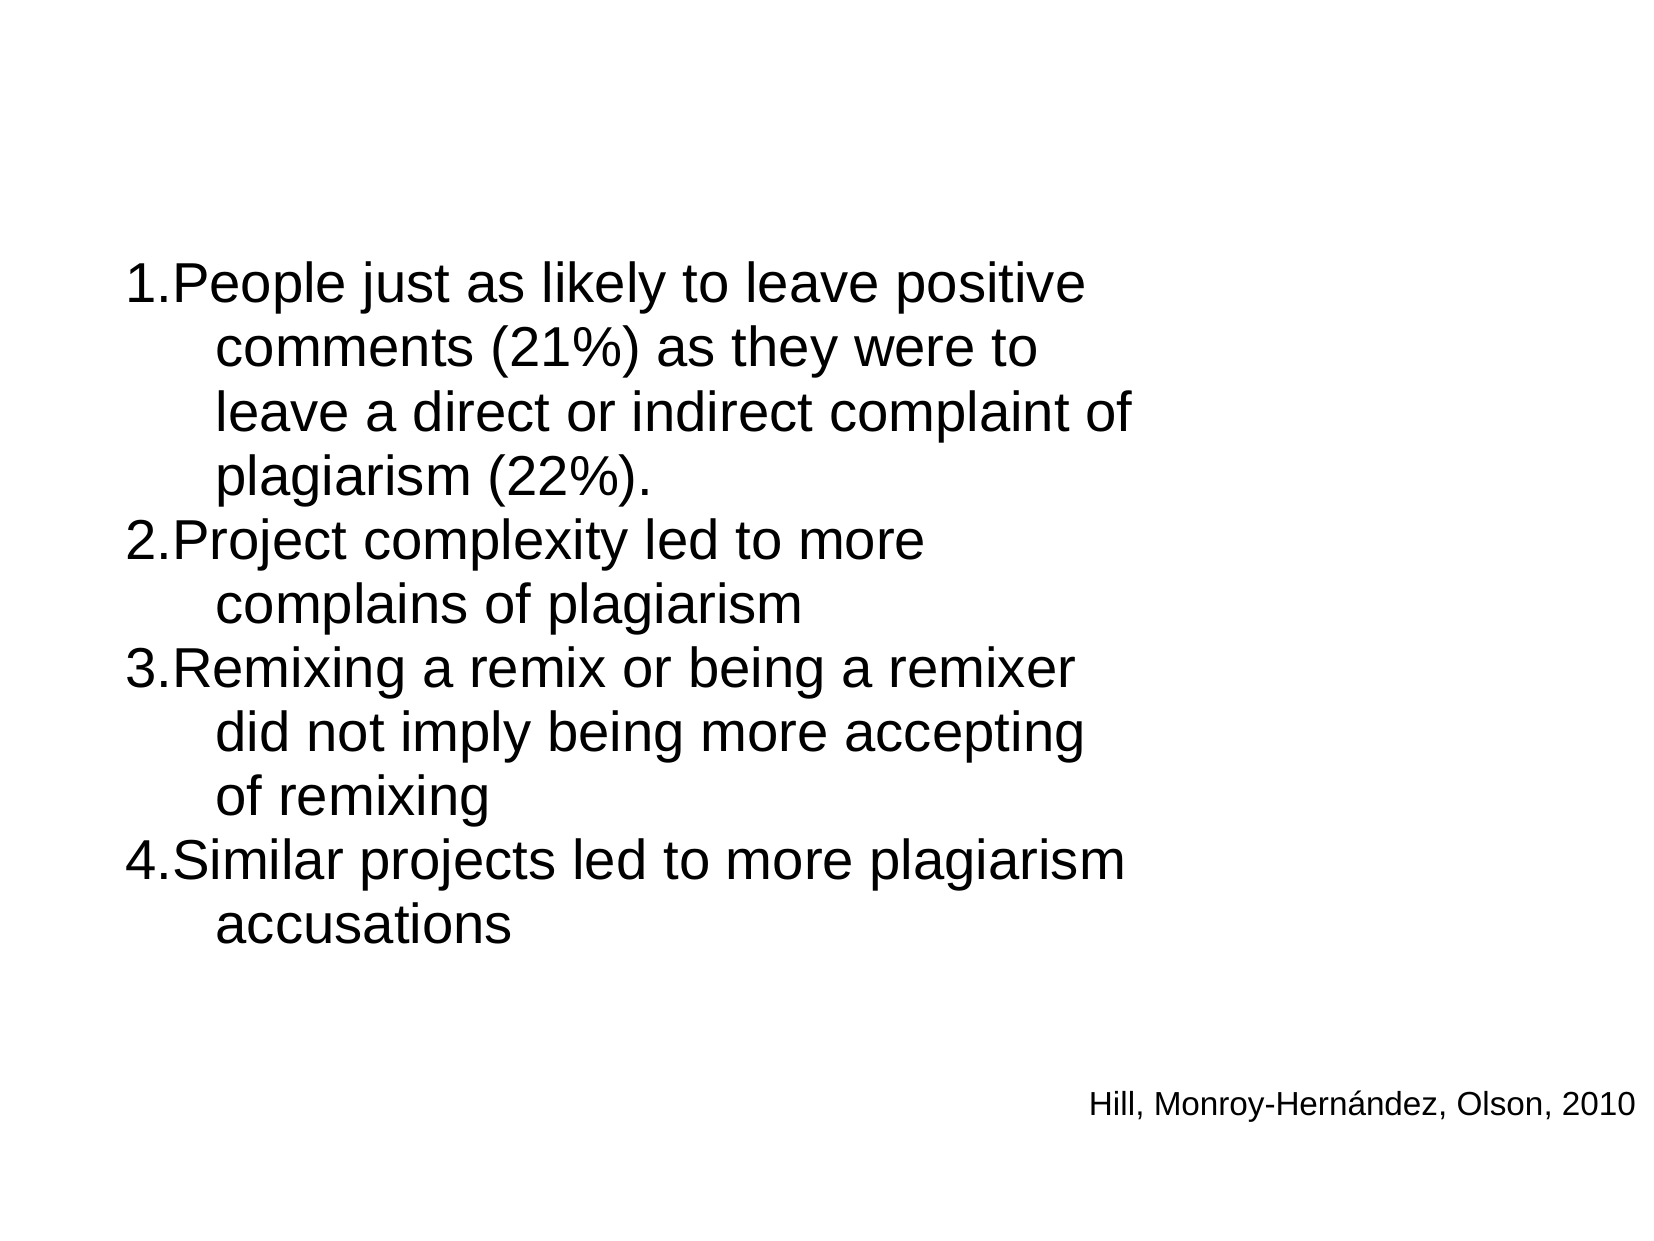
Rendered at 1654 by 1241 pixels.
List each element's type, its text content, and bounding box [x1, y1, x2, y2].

text_box People just as likely to leave positive comments (21%) as they were to leave a direct or indirect complaint of plagiarism (22%). Project complexity led to more complains of plagiarism Remixing a remix or being a remixer did not imply being more accepting of remixing Similar projects led to more plagiarism accusations [71, 251, 1135, 957]
text_box Hill, Monroy-Hernández, Olson, 2010 [309, 1085, 1637, 1124]
